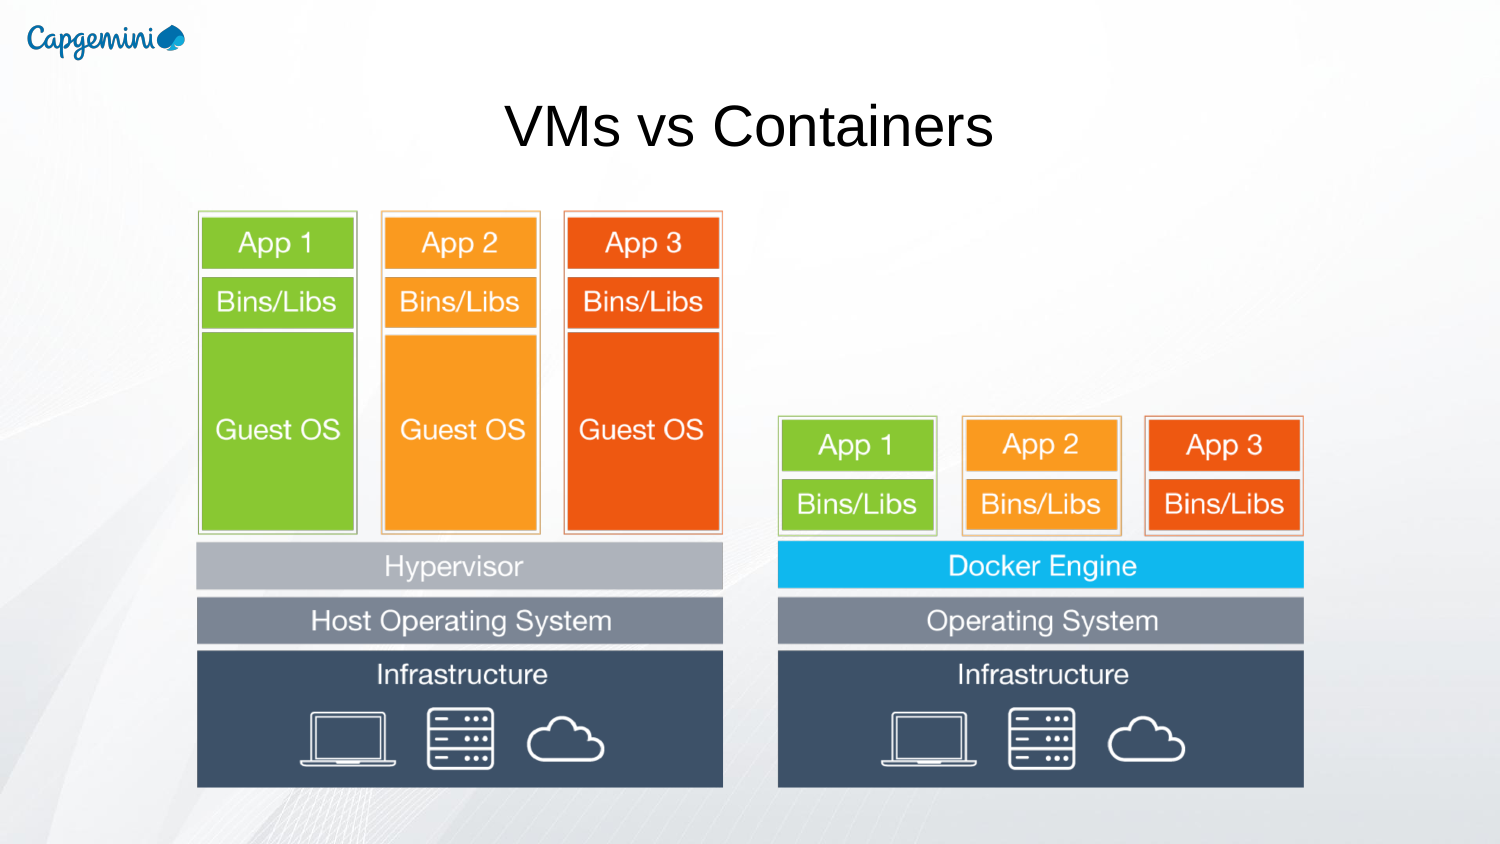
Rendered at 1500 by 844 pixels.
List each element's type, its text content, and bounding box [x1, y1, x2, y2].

picture [0, 0, 1500, 844]
title VMs vs Containers [51, 72, 1449, 167]
